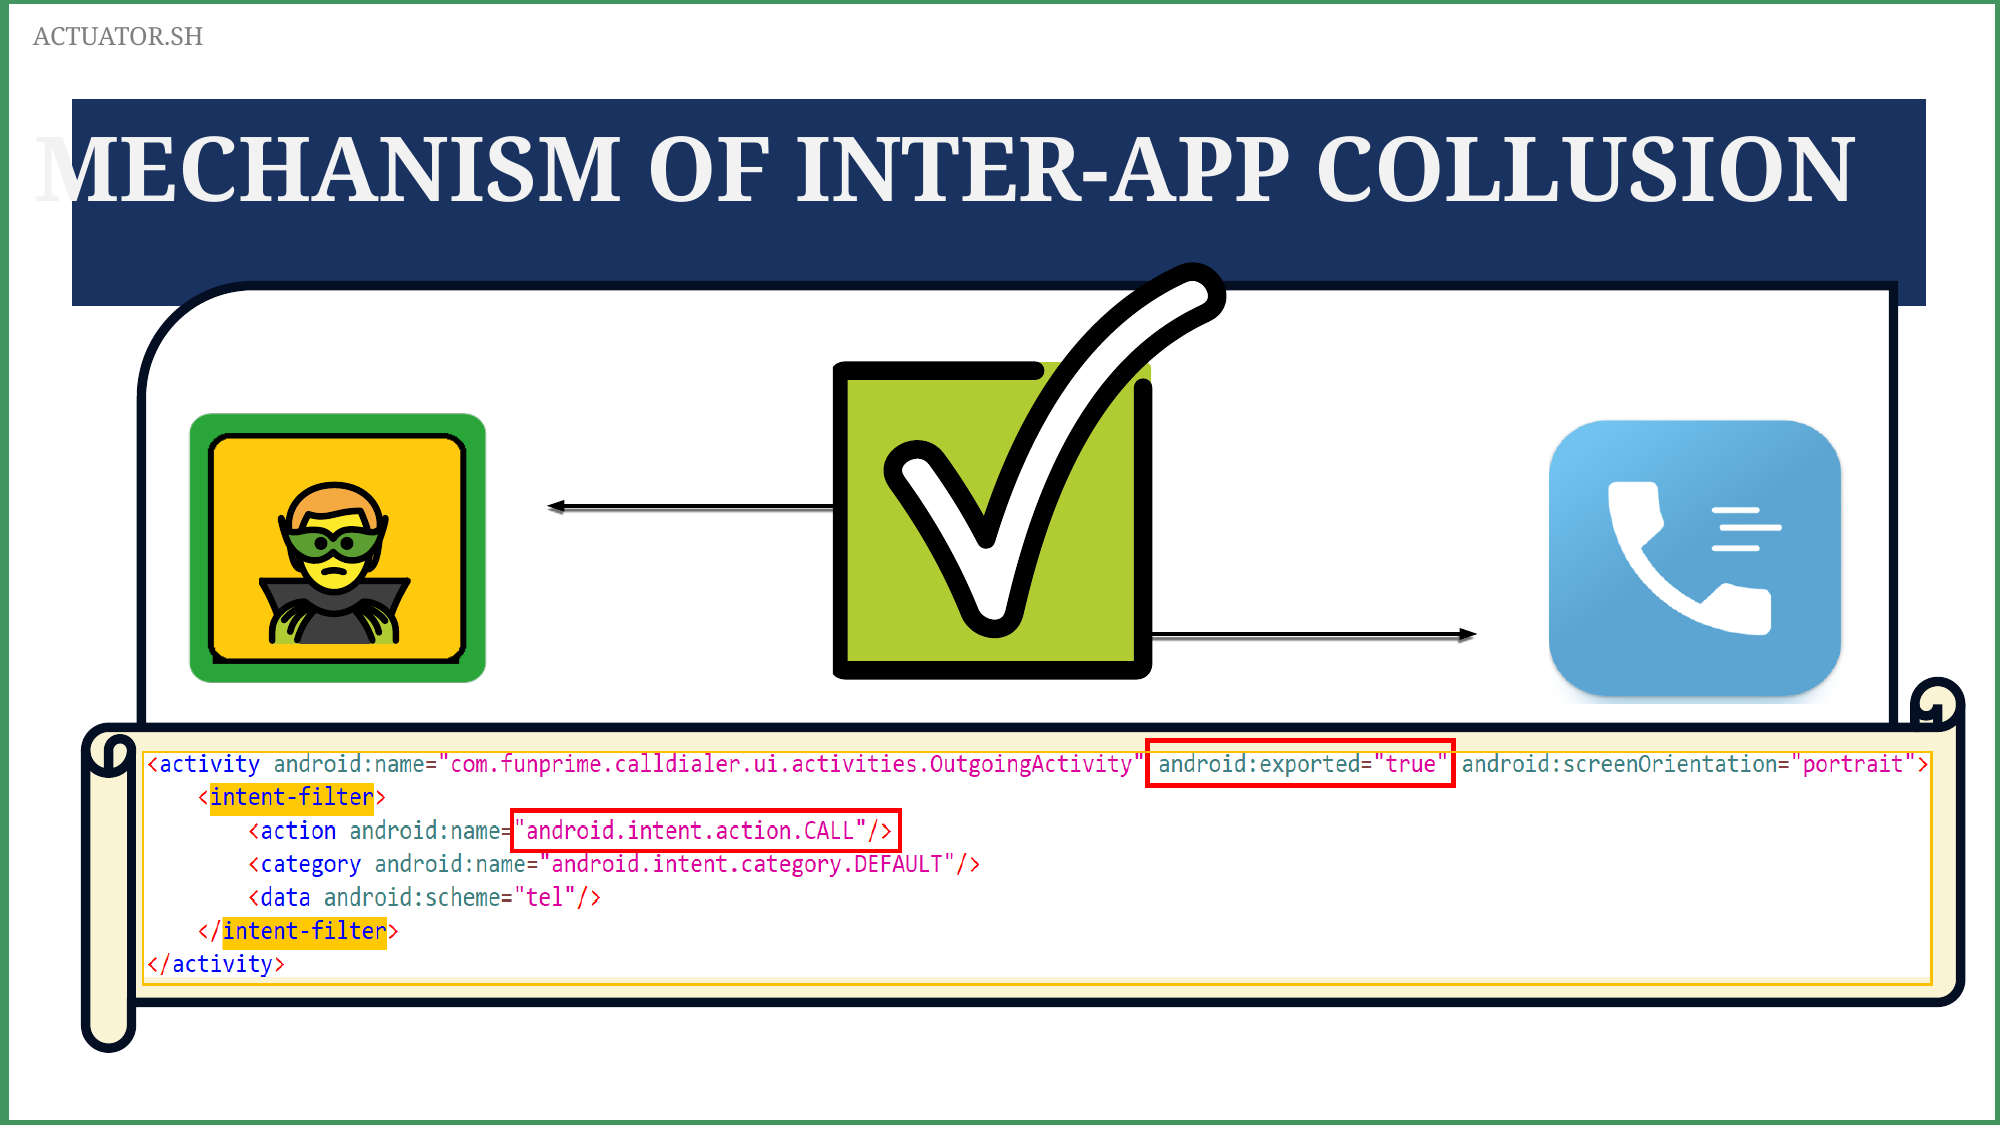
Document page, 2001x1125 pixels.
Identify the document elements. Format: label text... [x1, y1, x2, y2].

picture [832, 262, 1228, 682]
picture [144, 753, 1930, 977]
title Mechanism of Inter-App Collusion [19, 65, 1995, 228]
text_box Actuator.sh [17, 12, 295, 62]
text_box [1228, 637, 1471, 642]
text_box [85, 285, 1961, 1049]
picture [1549, 418, 1853, 707]
text_box [550, 509, 563, 514]
picture [159, 397, 513, 699]
picture [1150, 753, 1451, 783]
